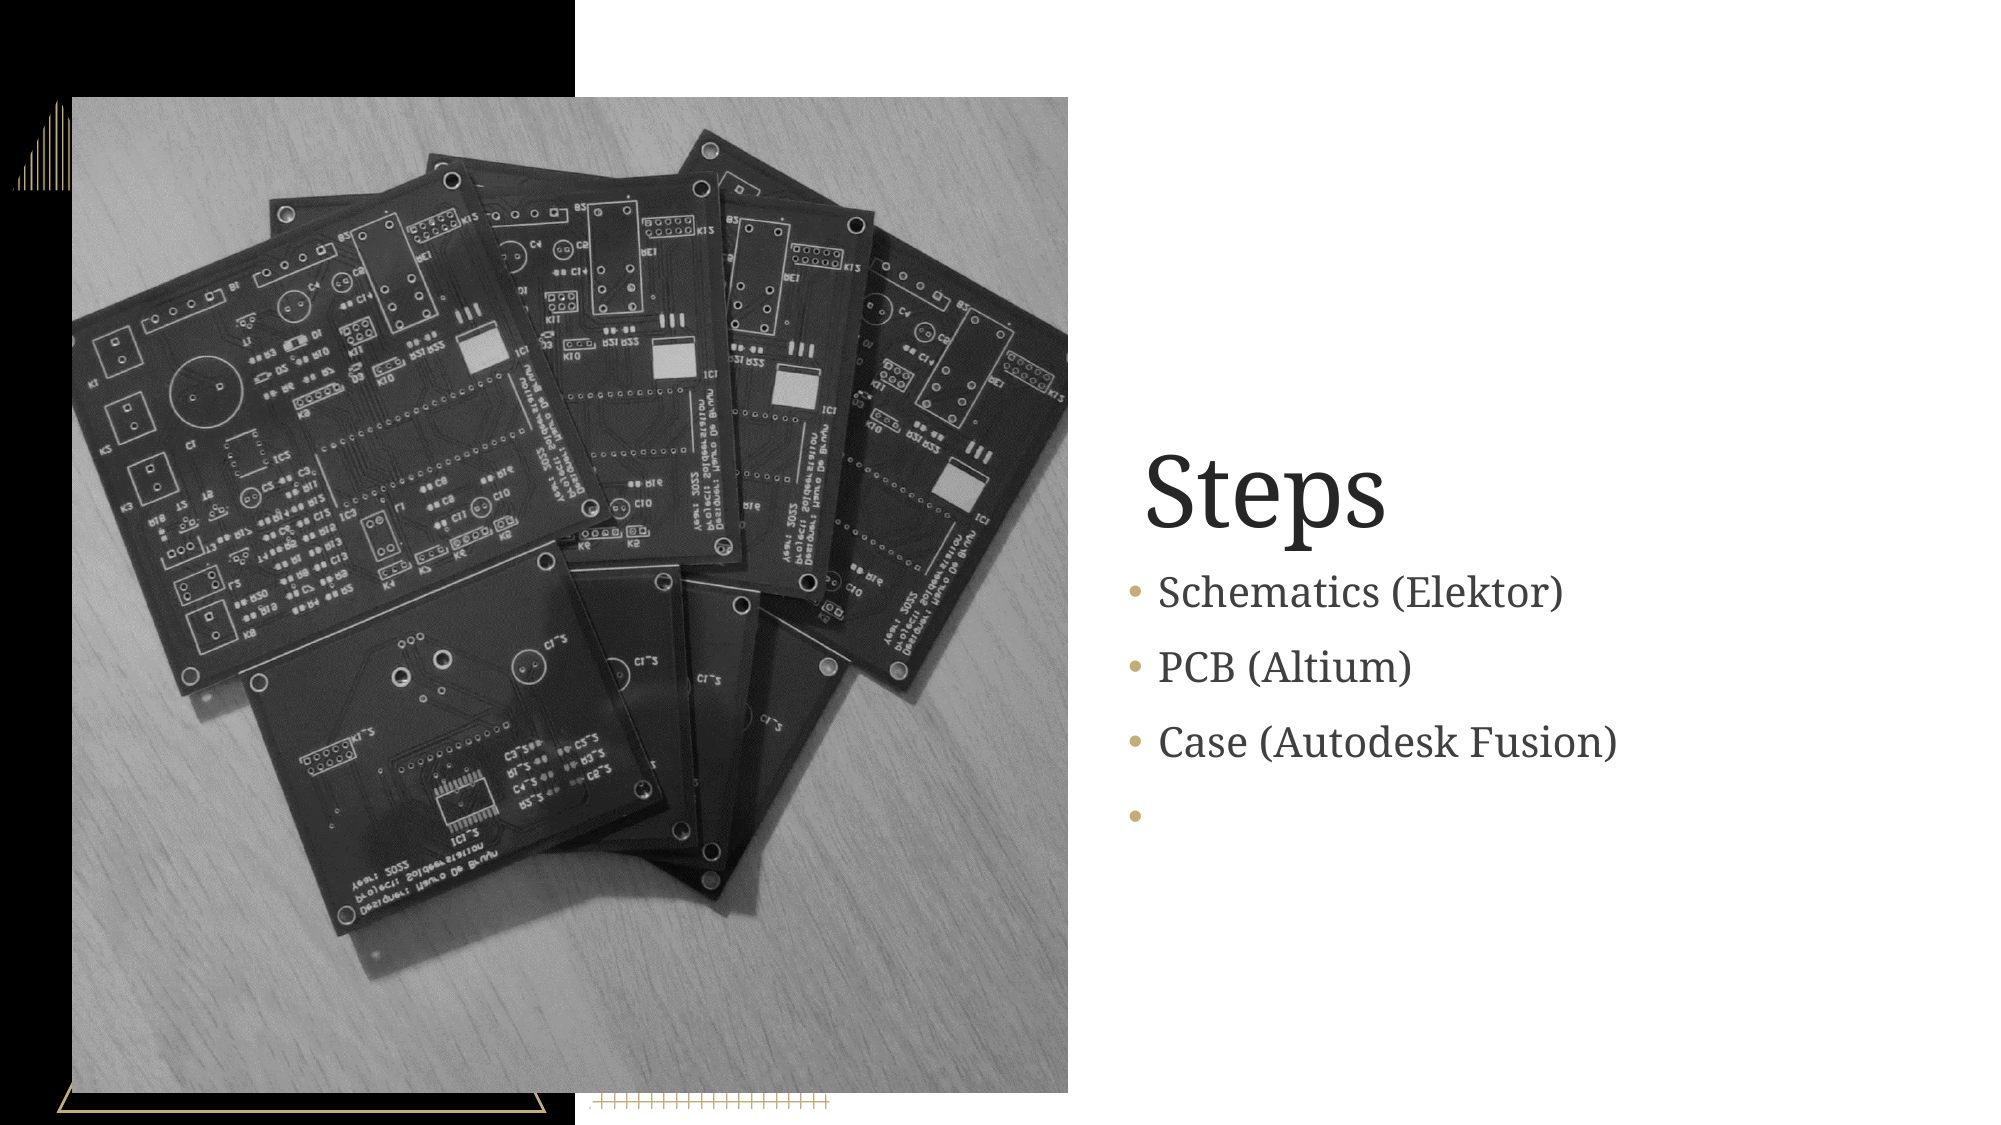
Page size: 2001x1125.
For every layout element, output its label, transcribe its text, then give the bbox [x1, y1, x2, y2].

title Steps [1128, 251, 1923, 557]
picture [72, 98, 1068, 1093]
list Schematics (Elektor) PCB (Altium) Case (Autodesk Fusion) [1128, 558, 1923, 904]
